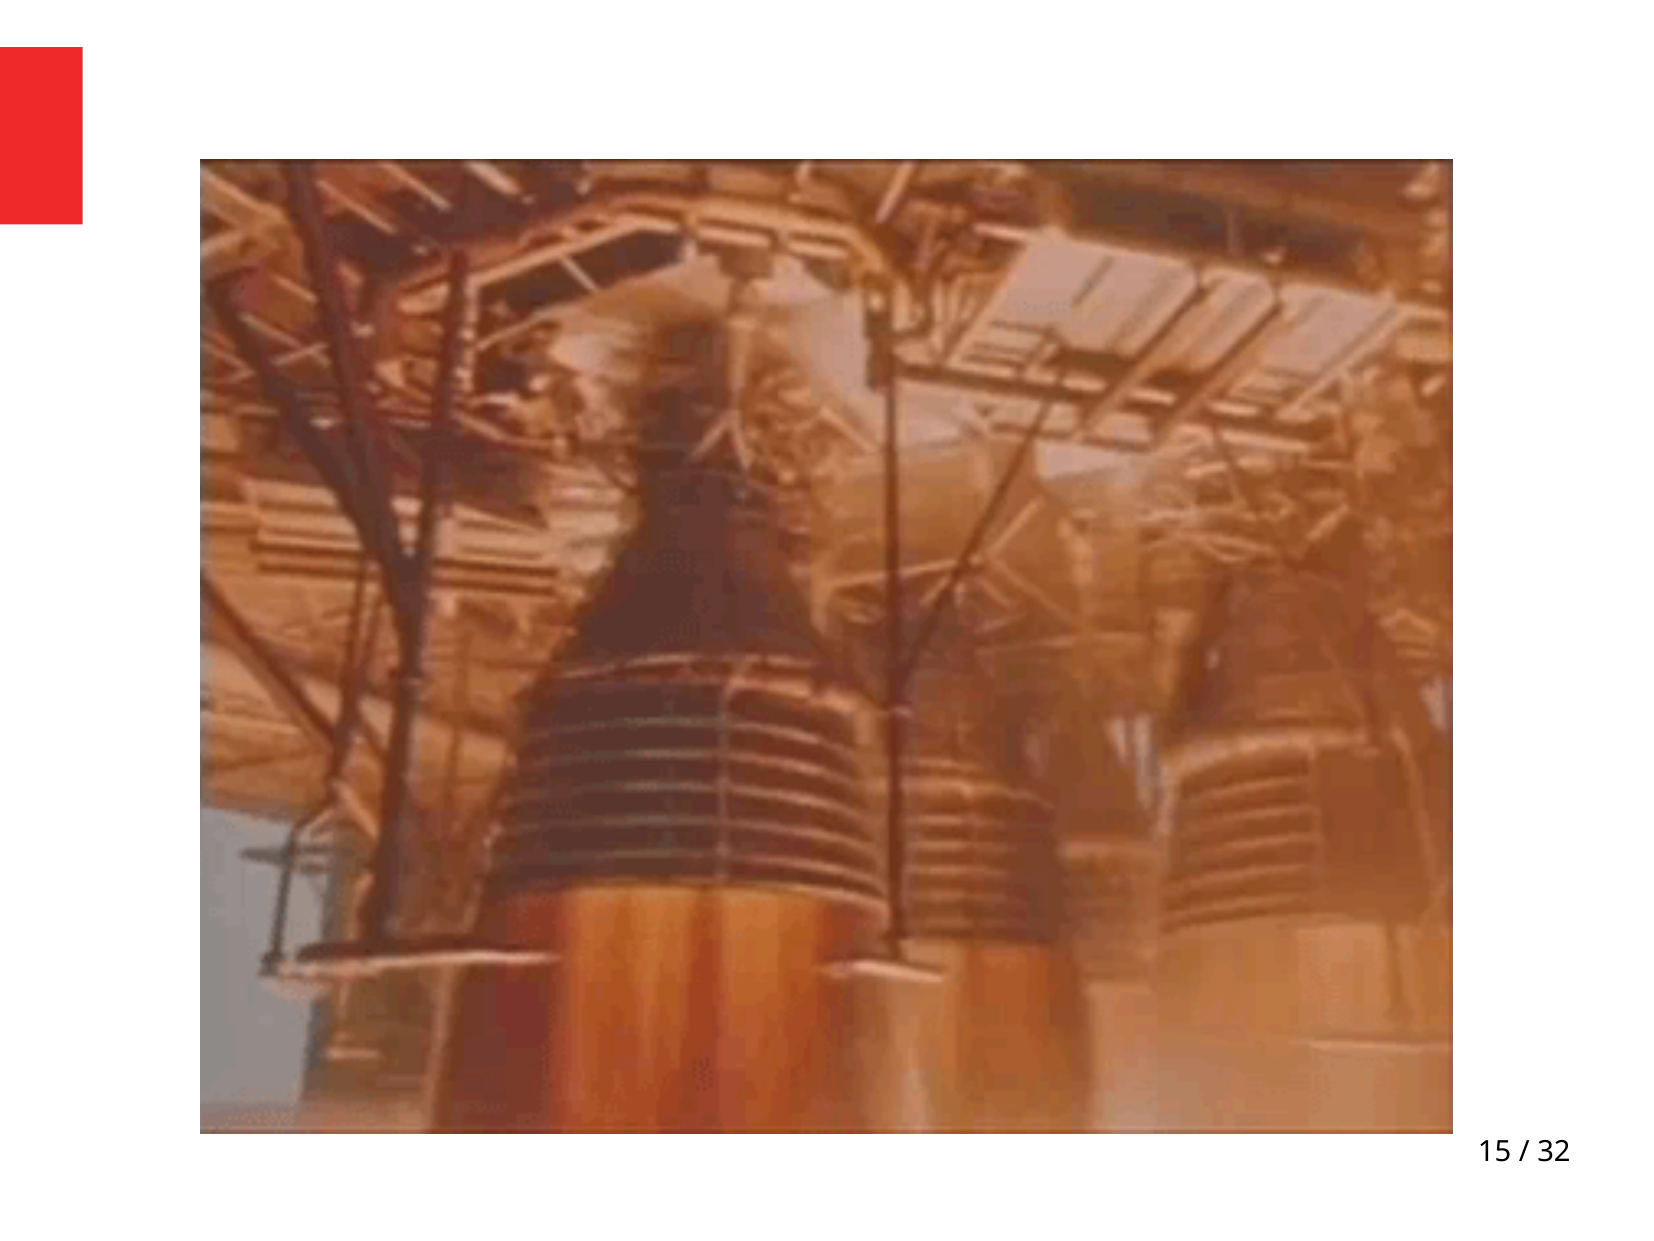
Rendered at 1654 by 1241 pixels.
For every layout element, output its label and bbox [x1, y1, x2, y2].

picture [200, 159, 1453, 1134]
